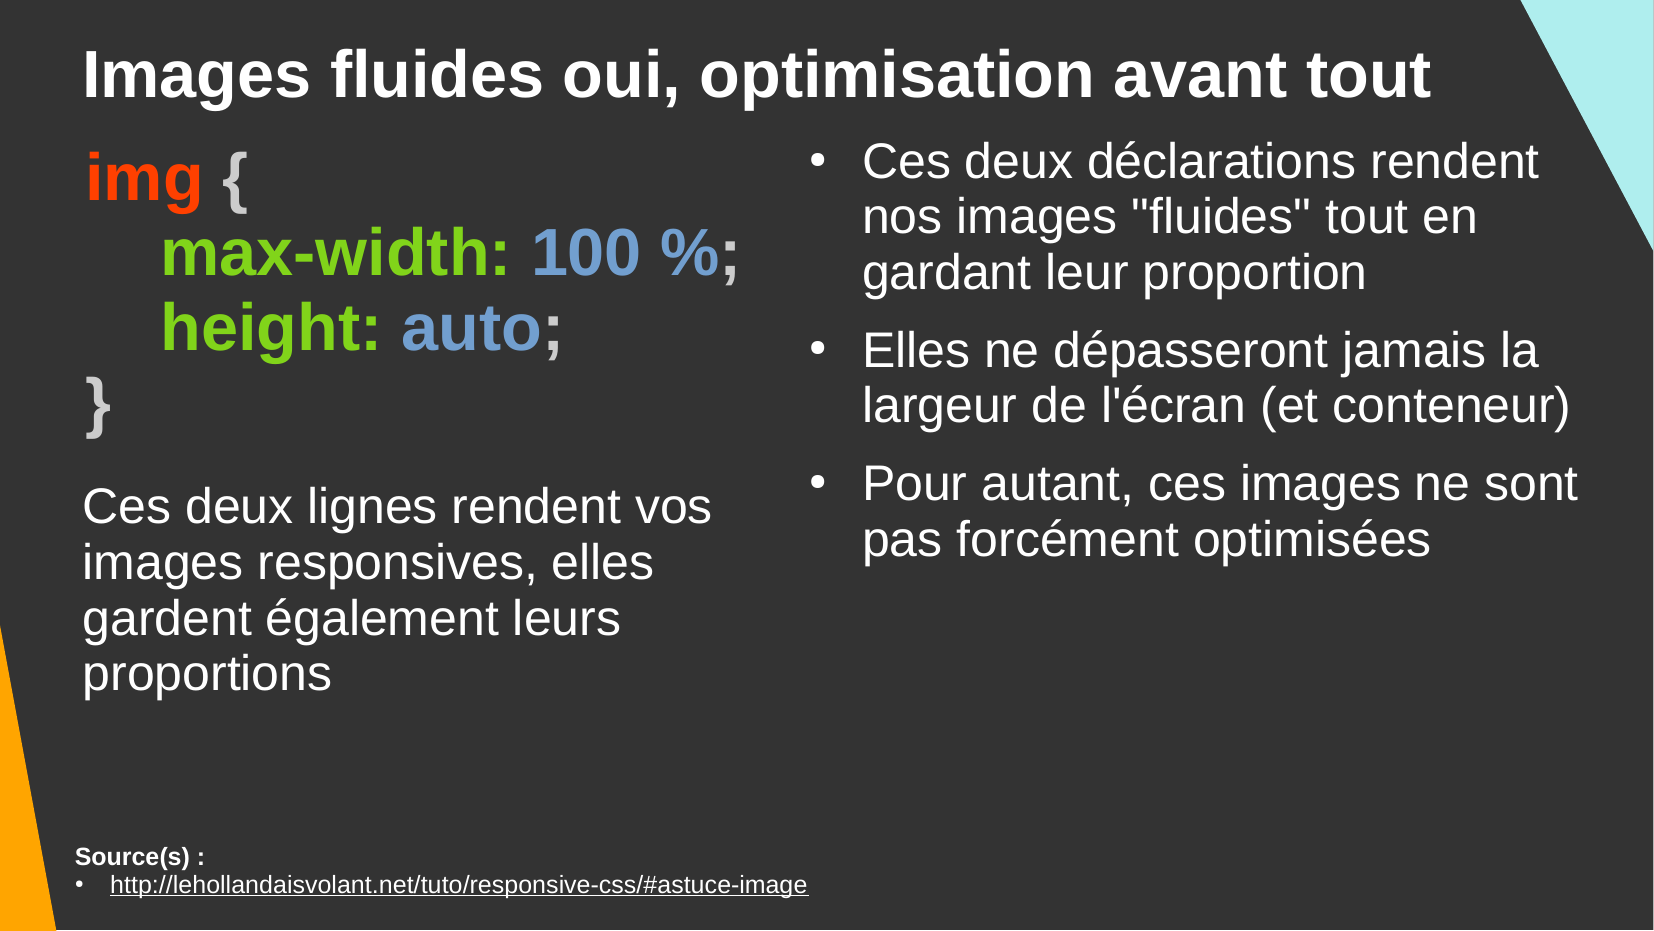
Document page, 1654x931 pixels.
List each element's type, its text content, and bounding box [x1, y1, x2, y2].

text_box img { max-width: 100 %; height: auto; } [70, 132, 780, 447]
text_box Source(s) : http://lehollandaisvolant.net/tuto/responsive-css/#astuce-image [60, 835, 1546, 907]
title Ces deux lignes rendent vos images responsives, elles gardent également leurs proportions [82, 478, 745, 702]
text_box [1520, 0, 1654, 253]
text_box [0, 625, 57, 931]
title Images fluides oui, optimisation avant tout [82, 37, 1571, 114]
list Ces deux déclarations rendent nos images "fluides" tout en gardant leur proportion Elles ne dépasseront jamais la largeur de l'écran (et conteneur) Pour autant, ces images ne sont pas forcément optimisées [791, 132, 1583, 579]
